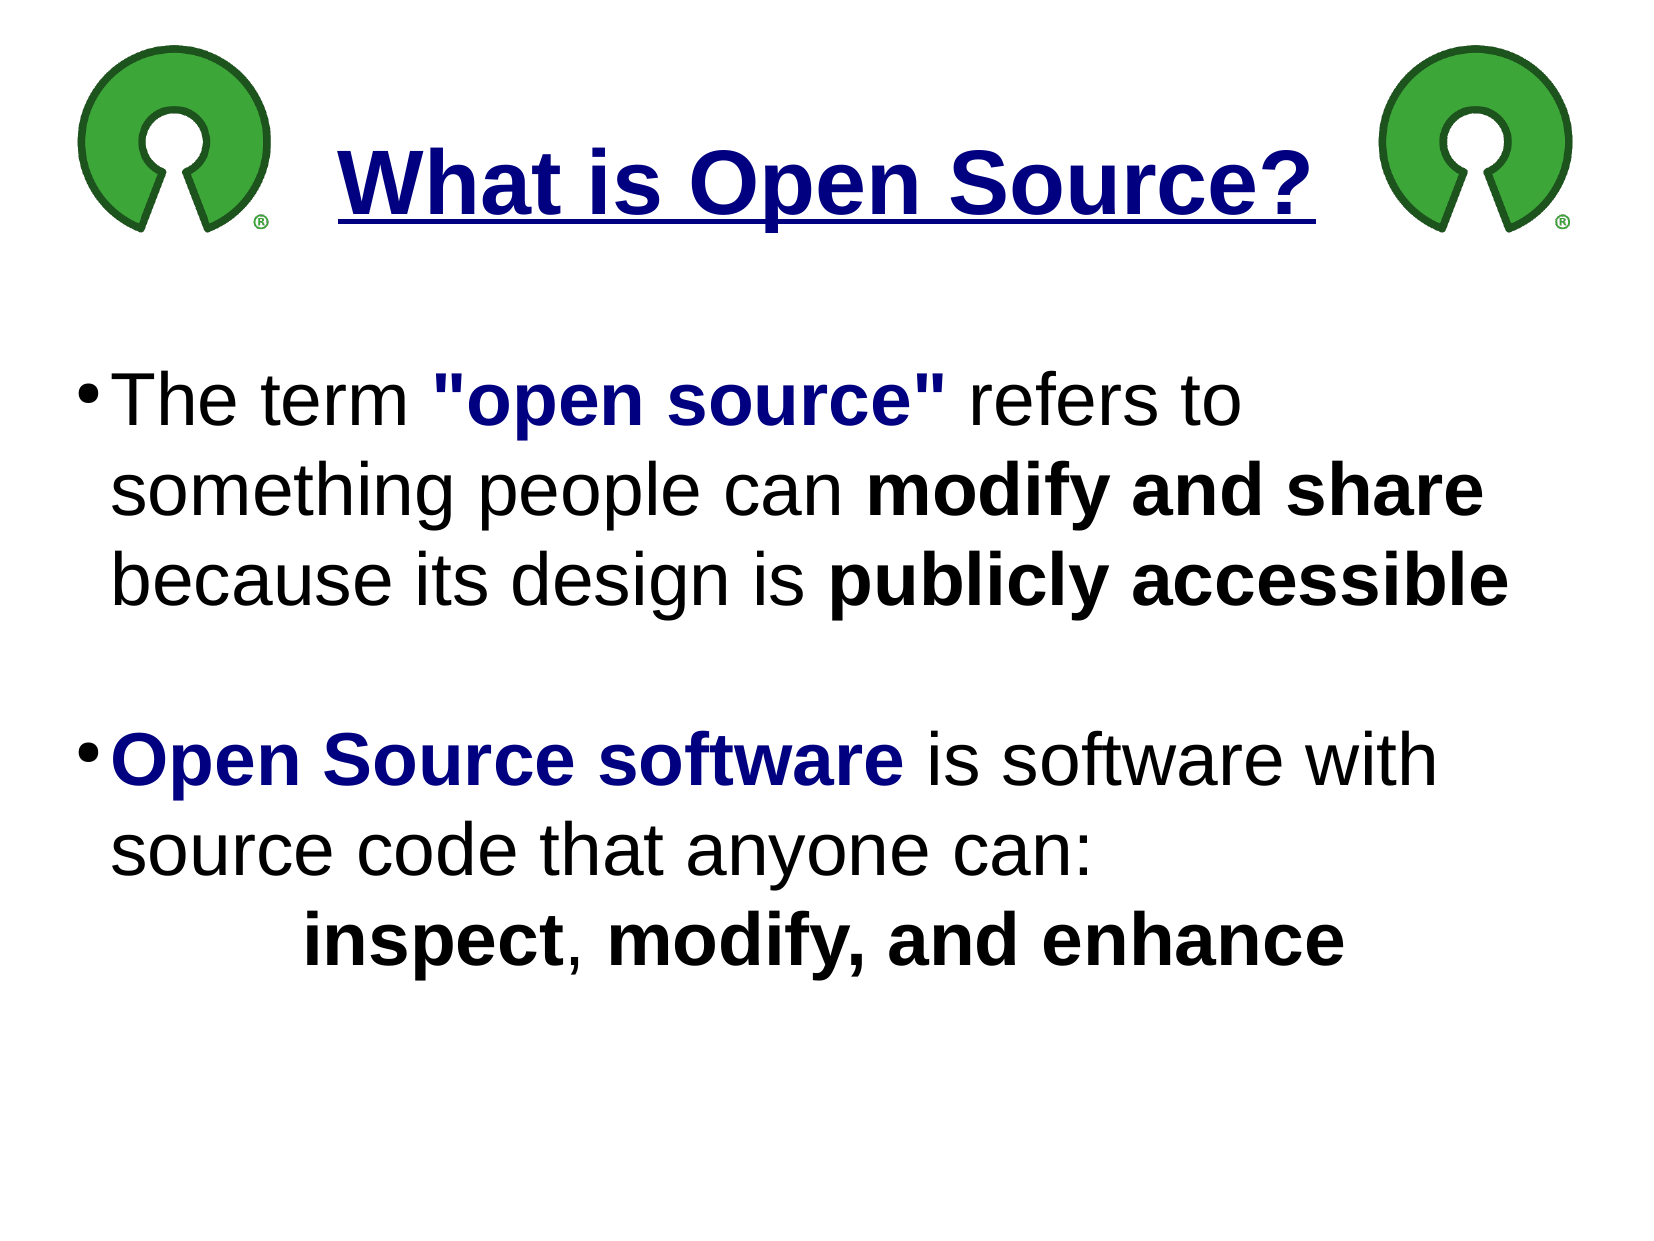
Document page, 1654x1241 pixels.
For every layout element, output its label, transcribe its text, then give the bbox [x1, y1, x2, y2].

title What is Open Source? [82, 77, 1571, 288]
text_box The term "open source" refers to something people can modify and share because its design is publicly accessible Open Source software is software with source code that anyone can: inspect, modify, and enhance [75, 270, 1538, 1137]
picture [1376, 41, 1576, 241]
picture [75, 41, 274, 241]
